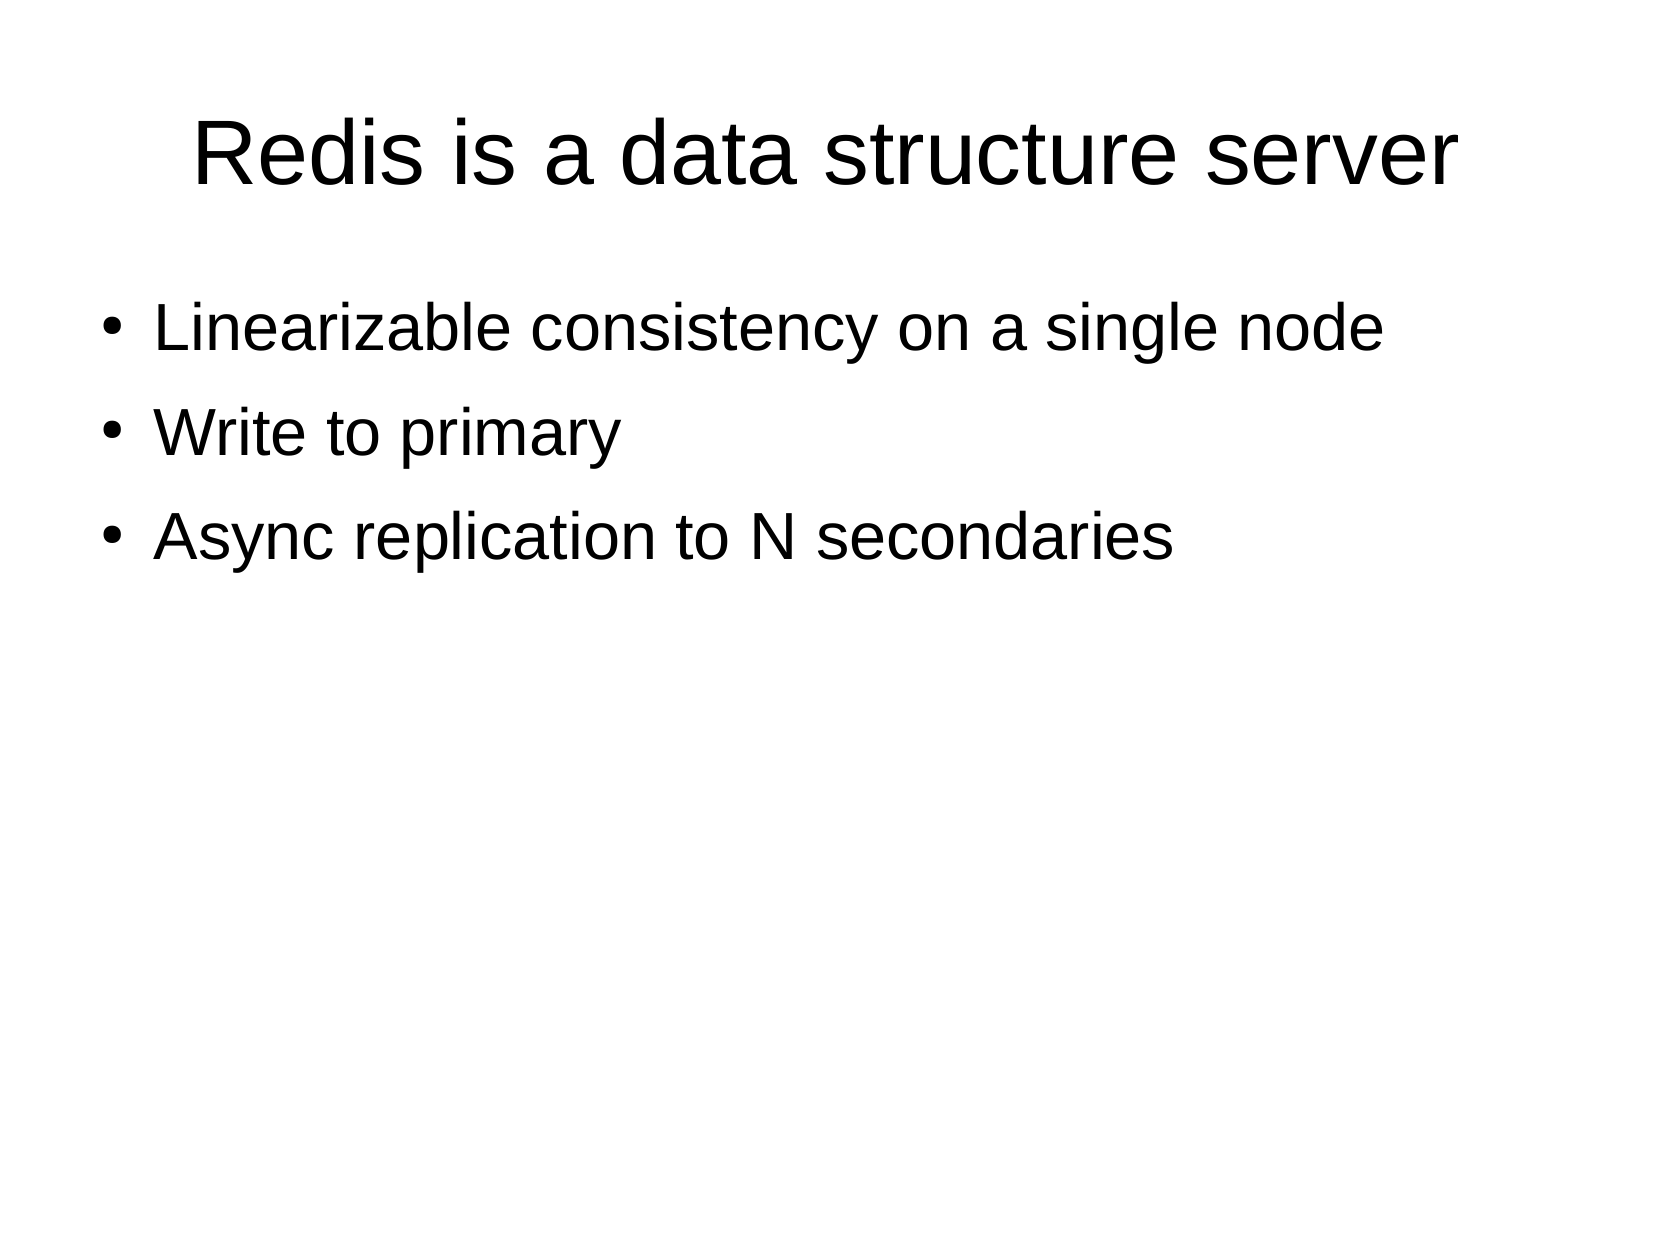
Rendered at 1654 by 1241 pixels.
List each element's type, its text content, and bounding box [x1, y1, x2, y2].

title Redis is a data structure server [82, 49, 1571, 257]
list Linearizable consistency on a single node Write to primary Async replication to N secondaries [82, 290, 1538, 1010]
